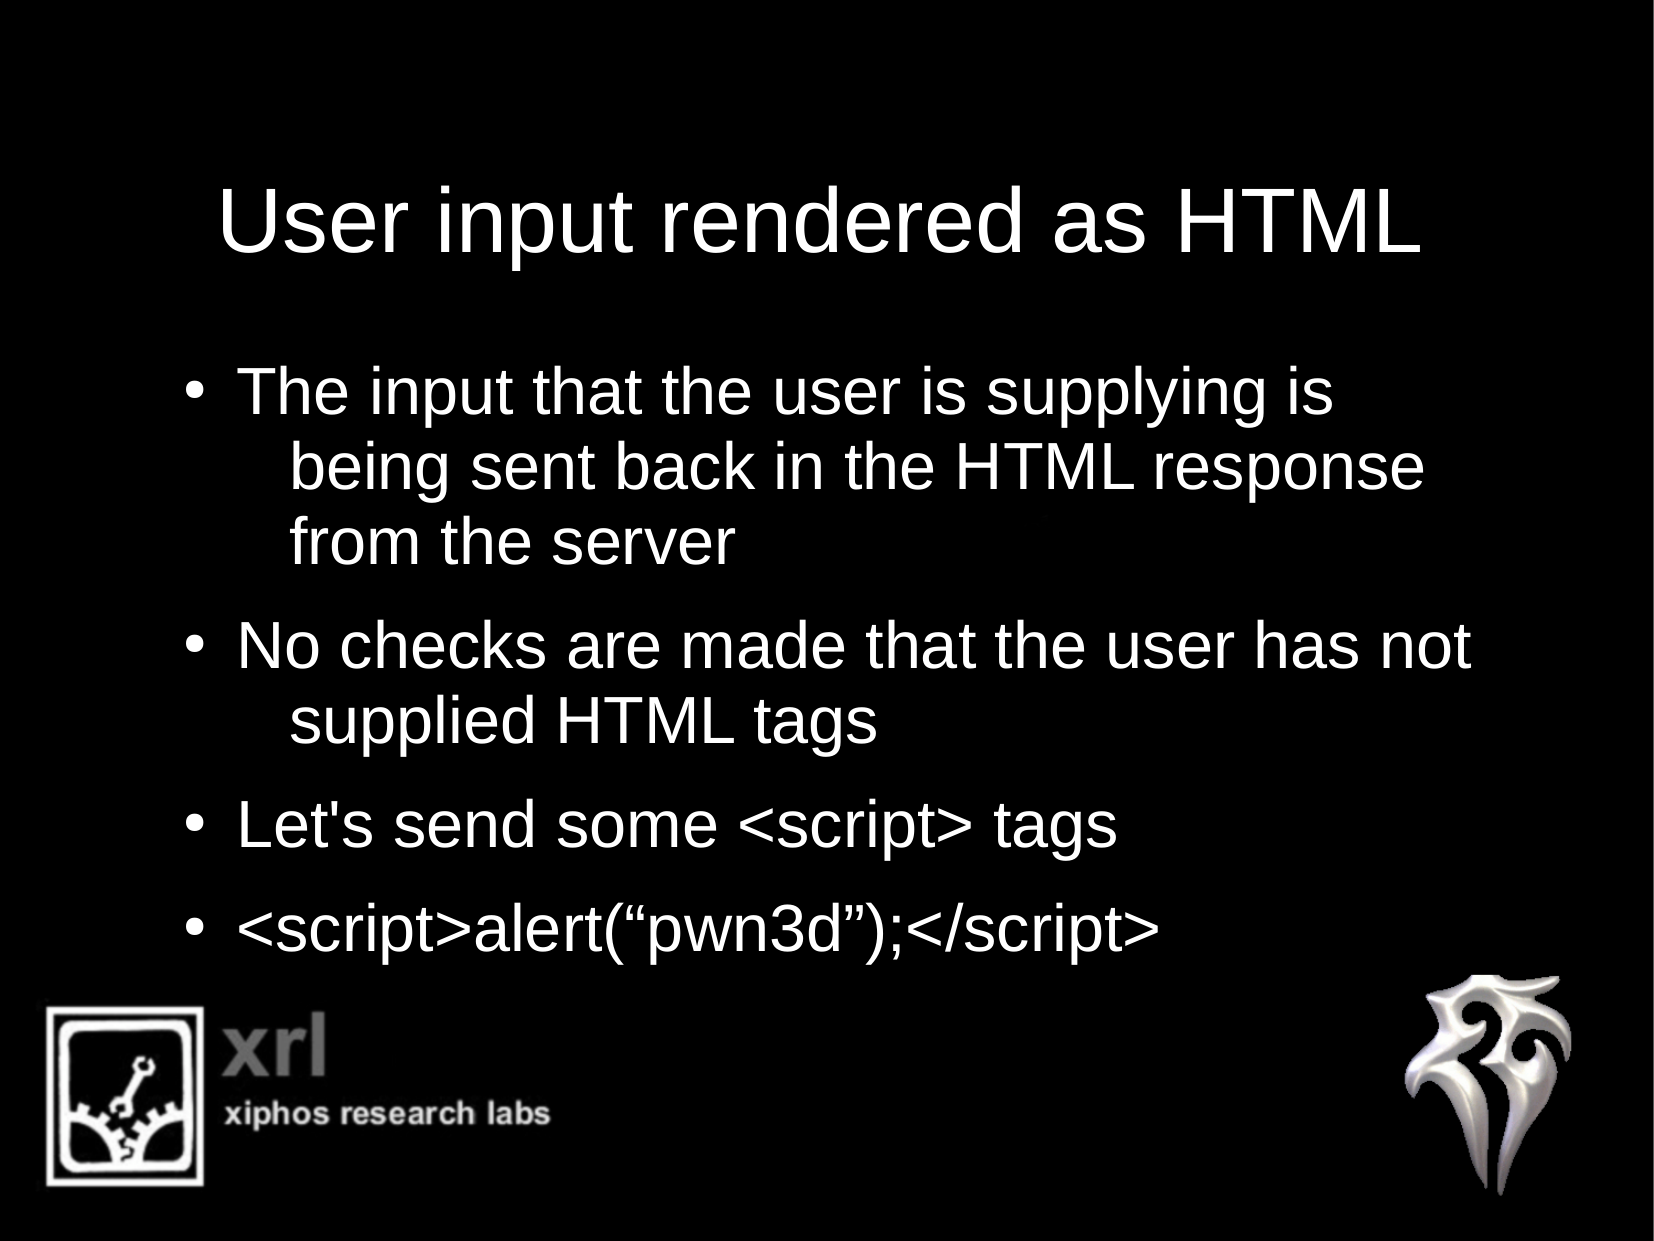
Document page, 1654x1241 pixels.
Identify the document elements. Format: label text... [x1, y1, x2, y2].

picture [0, 0, 1654, 1241]
list The input that the user is supplying is being sent back in the HTML response from the server No checks are made that the user has not supplied HTML tags Let's send some <script> tags <script>alert(“pwn3d”);</script> [147, 354, 1506, 1173]
title User input rendered as HTML [135, 117, 1506, 325]
